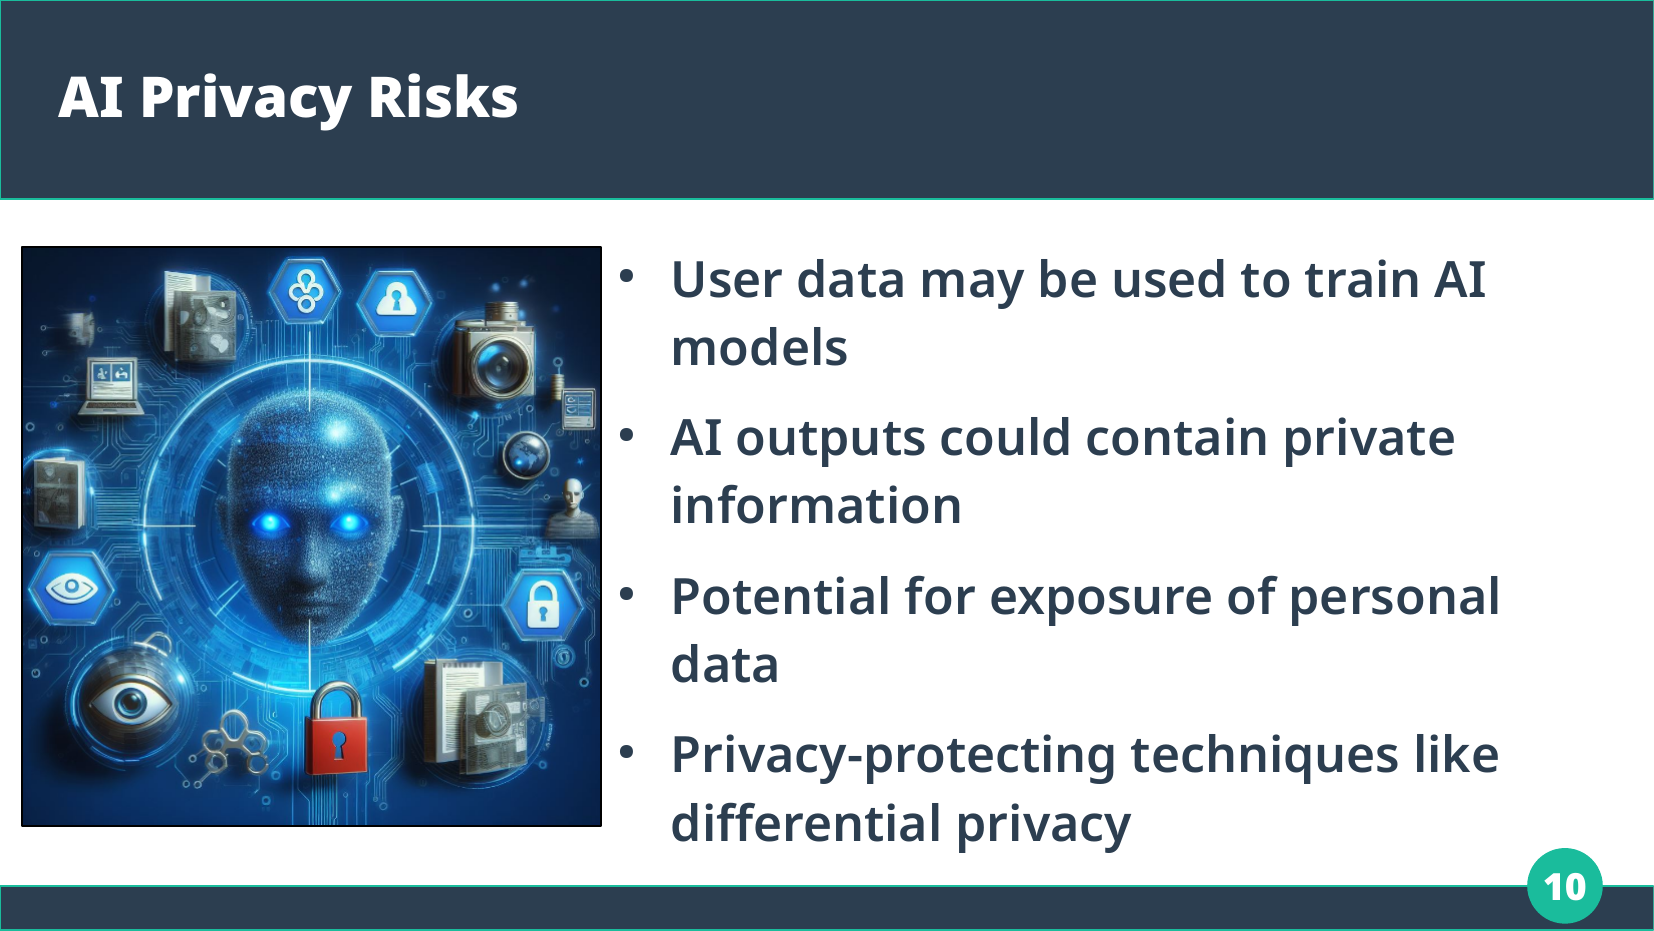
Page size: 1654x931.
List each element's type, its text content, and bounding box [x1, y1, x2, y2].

list User data may be used to train AI models AI outputs could contain private information Potential for exposure of personal data Privacy-protecting techniques like differential privacy [600, 243, 1595, 864]
title AI Privacy Risks [59, 37, 1595, 156]
picture [22, 247, 601, 826]
